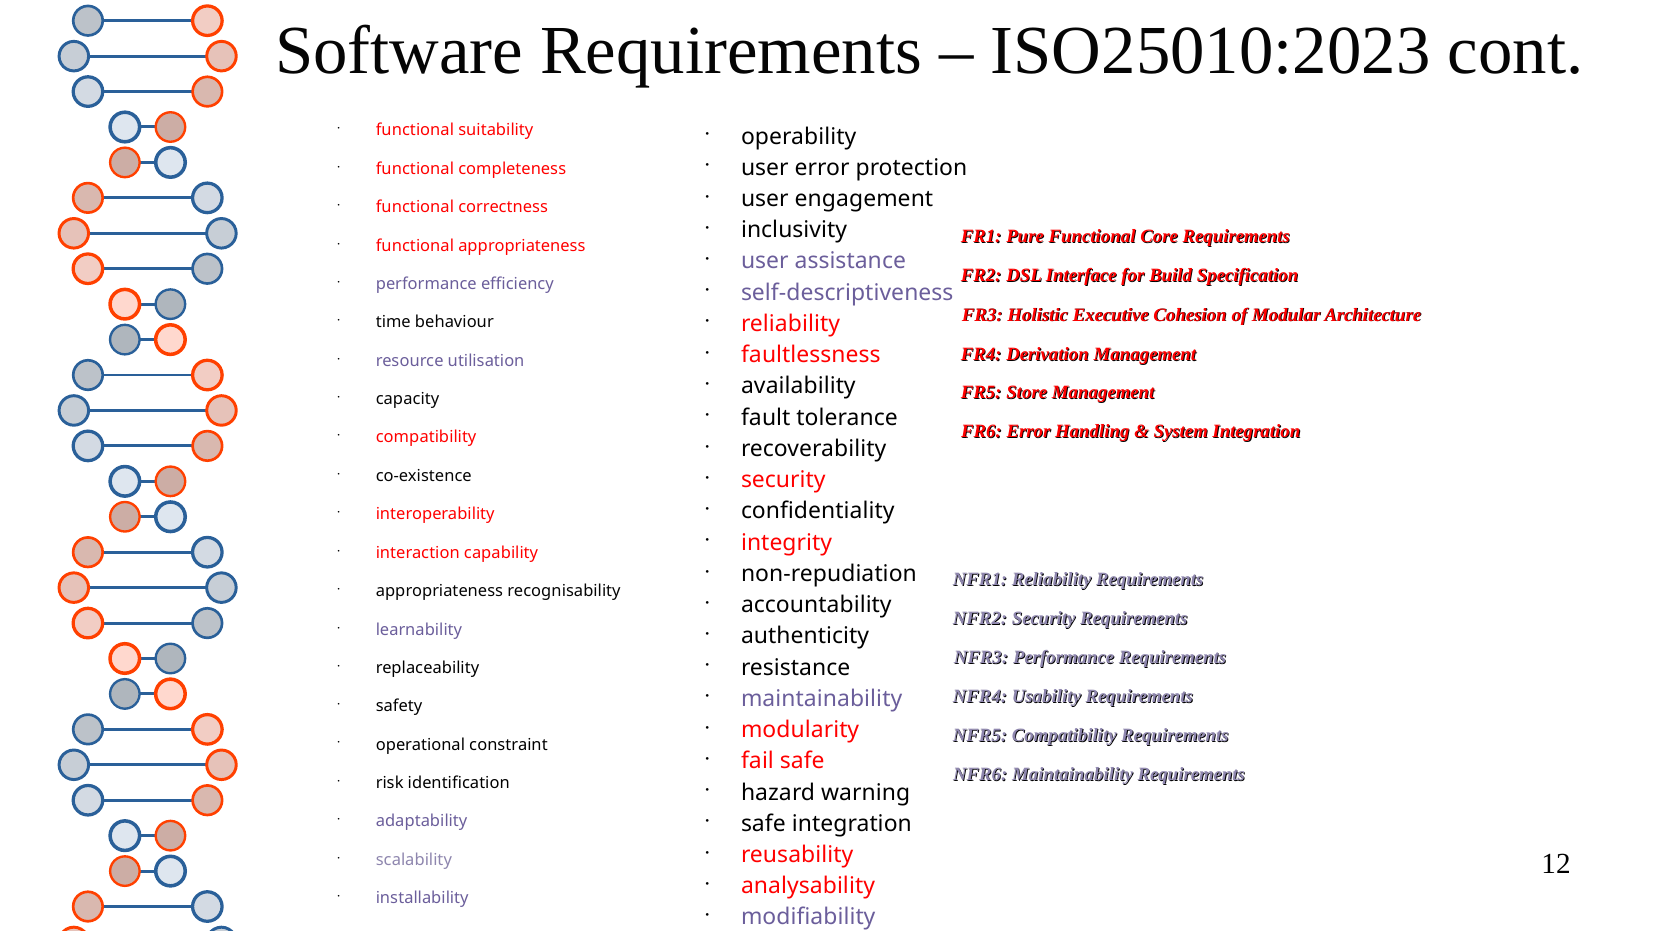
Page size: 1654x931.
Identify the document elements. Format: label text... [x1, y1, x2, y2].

text_box NFR6: Maintainability Requirements [938, 756, 1487, 816]
text_box FR5: Store Management [946, 374, 1494, 413]
text_box FR2: DSL Interface for Build Specification [946, 257, 1494, 317]
text_box FR3: Holistic Executive Cohesion of Modular Architecture [947, 296, 1632, 356]
text_box NFR1: Reliability Requirements [938, 561, 1421, 600]
text_box FR1: Pure Functional Core Requirements [946, 218, 1429, 257]
text_box NFR5: Compatibility Requirements [938, 717, 1486, 756]
title Software Requirements – ISO25010:2023 cont. [265, 12, 1595, 89]
text_box NFR4: Usability Requirements [938, 678, 1486, 717]
text_box operability user error protection user engagement inclusivity user assistance self-descriptiveness reliability faultlessness availability fault tolerance recoverability security confidentiality integrity non-repudiation accountability authenticity resistance maintainability modularity fail safe hazard warning safe integration reusability analysability modifiability testability flexibility [690, 112, 1027, 733]
text_box FR6: Error Handling & System Integration [946, 413, 1494, 473]
text_box NFR2: Security Requirements [938, 600, 1486, 659]
text_box FR4: Derivation Management [946, 336, 1494, 374]
text_box NFR3: Performance Requirements [939, 639, 1625, 699]
list functional suitability functional completeness functional correctness functional appropriateness performance efficiency time behaviour resource utilisation capacity compatibility co-existence interoperability interaction capability appropriateness recognisability learnability replaceability safety operational constraint risk identification adaptability scalability installability [324, 118, 680, 916]
